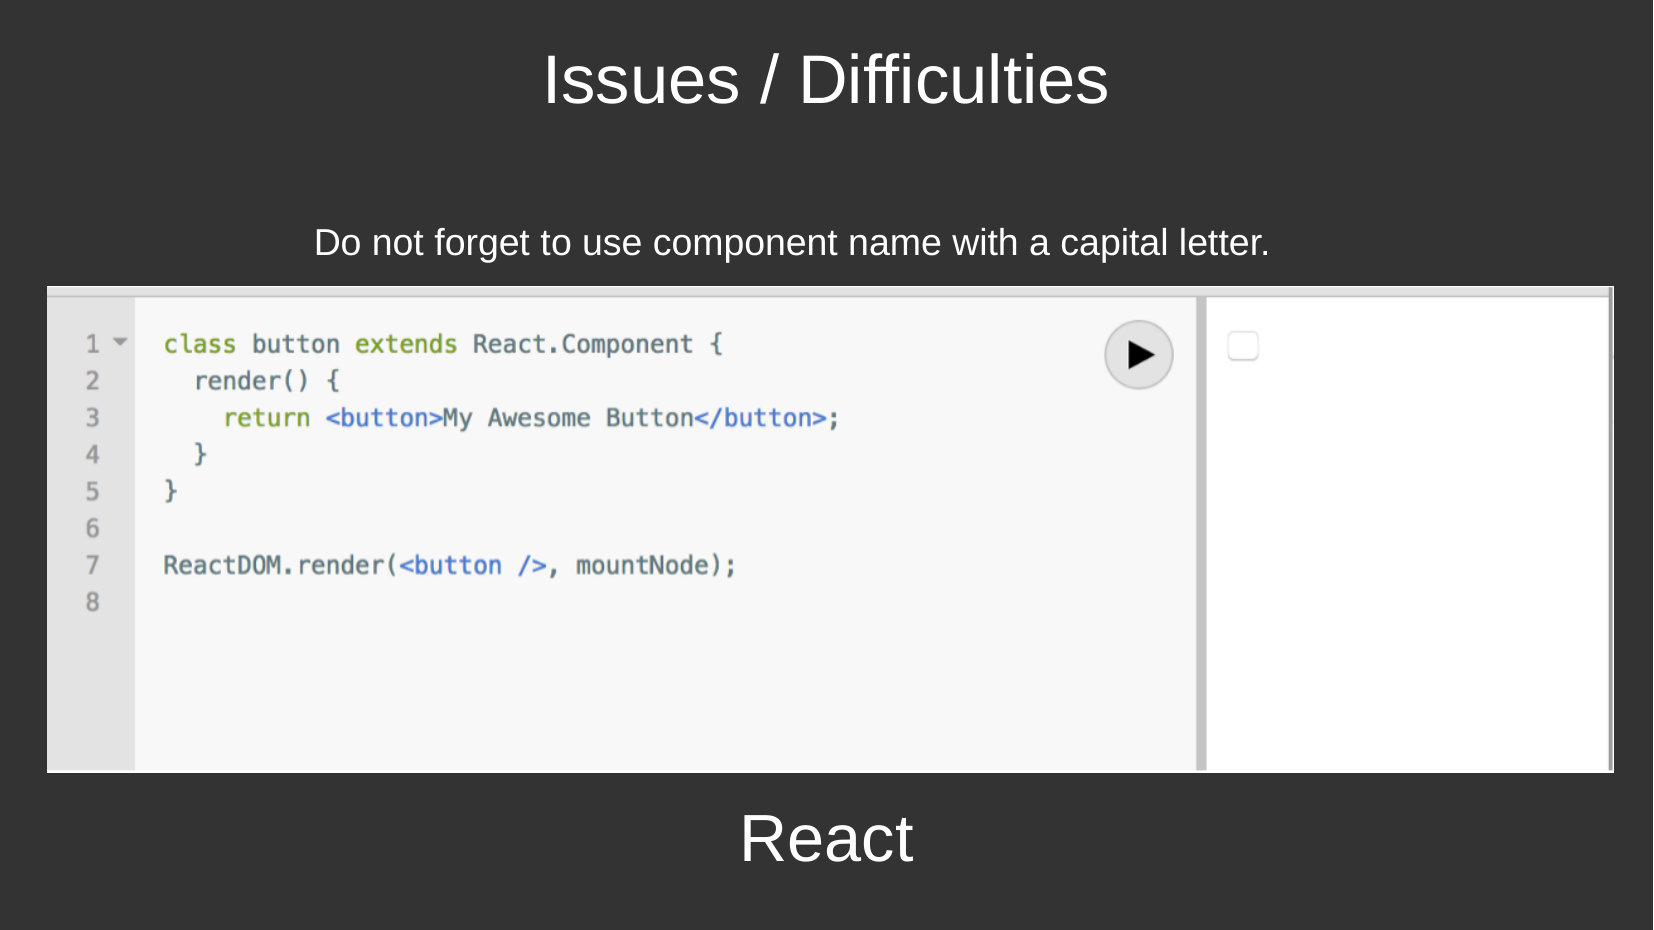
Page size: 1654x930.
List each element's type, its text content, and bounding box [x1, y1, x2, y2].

picture [47, 286, 1614, 773]
title Issues / Difficulties [82, 1, 1571, 157]
text_box Do not forget to use component name with a capital letter. [298, 213, 1292, 271]
title React [82, 773, 1571, 930]
